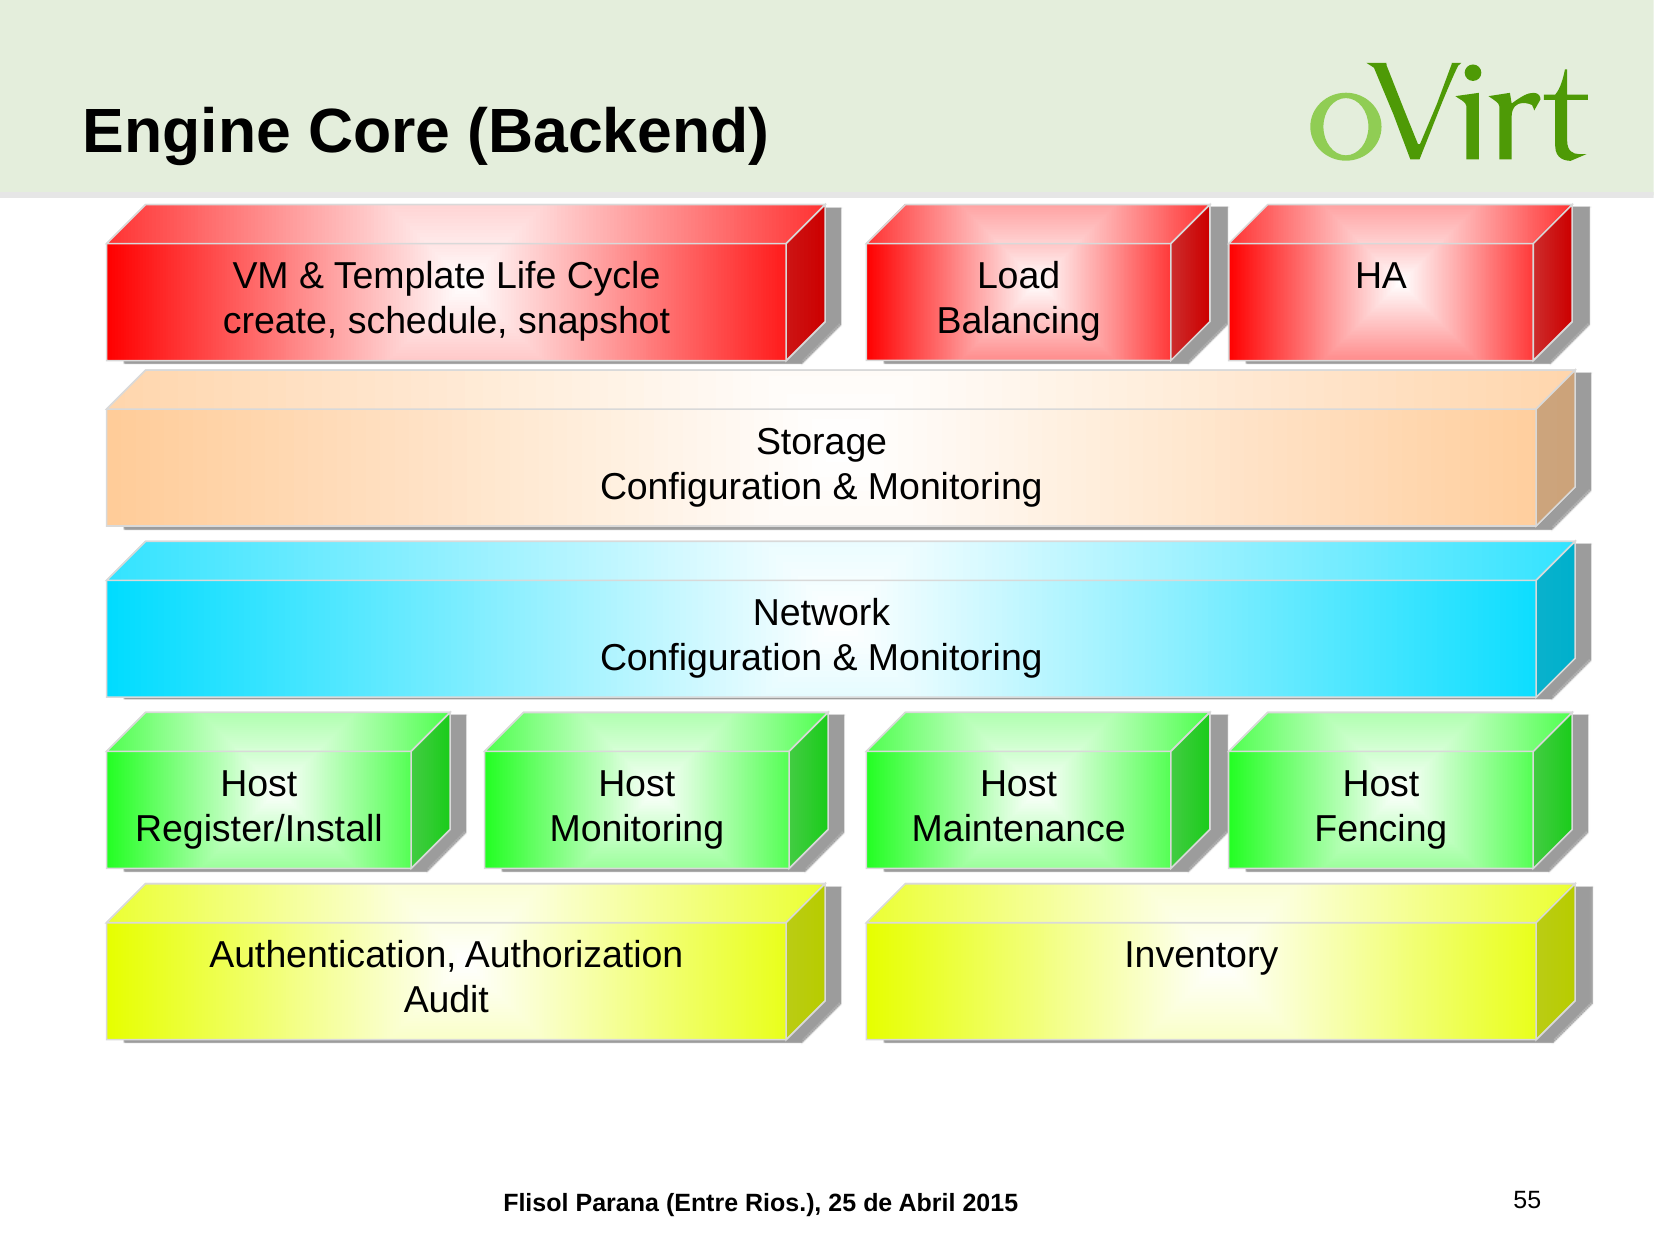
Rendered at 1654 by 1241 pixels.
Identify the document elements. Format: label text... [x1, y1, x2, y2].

title Engine Core (Backend) [82, 37, 1303, 226]
text_box Network Configuration & Monitoring [106, 581, 1536, 698]
text_box Load Balancing [866, 244, 1170, 361]
text_box Host Monitoring [484, 752, 789, 869]
text_box Storage Configuration & Monitoring [106, 410, 1536, 527]
text_box Authentication, Authorization Audit [106, 923, 786, 1040]
text_box Inventory [866, 923, 1536, 1040]
text_box VM & Template Life Cycle create, schedule, snapshot [106, 244, 786, 361]
text_box Host Maintenance [866, 752, 1170, 869]
text_box HA [1228, 244, 1533, 361]
text_box Host Register/Install [106, 752, 411, 869]
text_box Host Fencing [1228, 752, 1533, 869]
